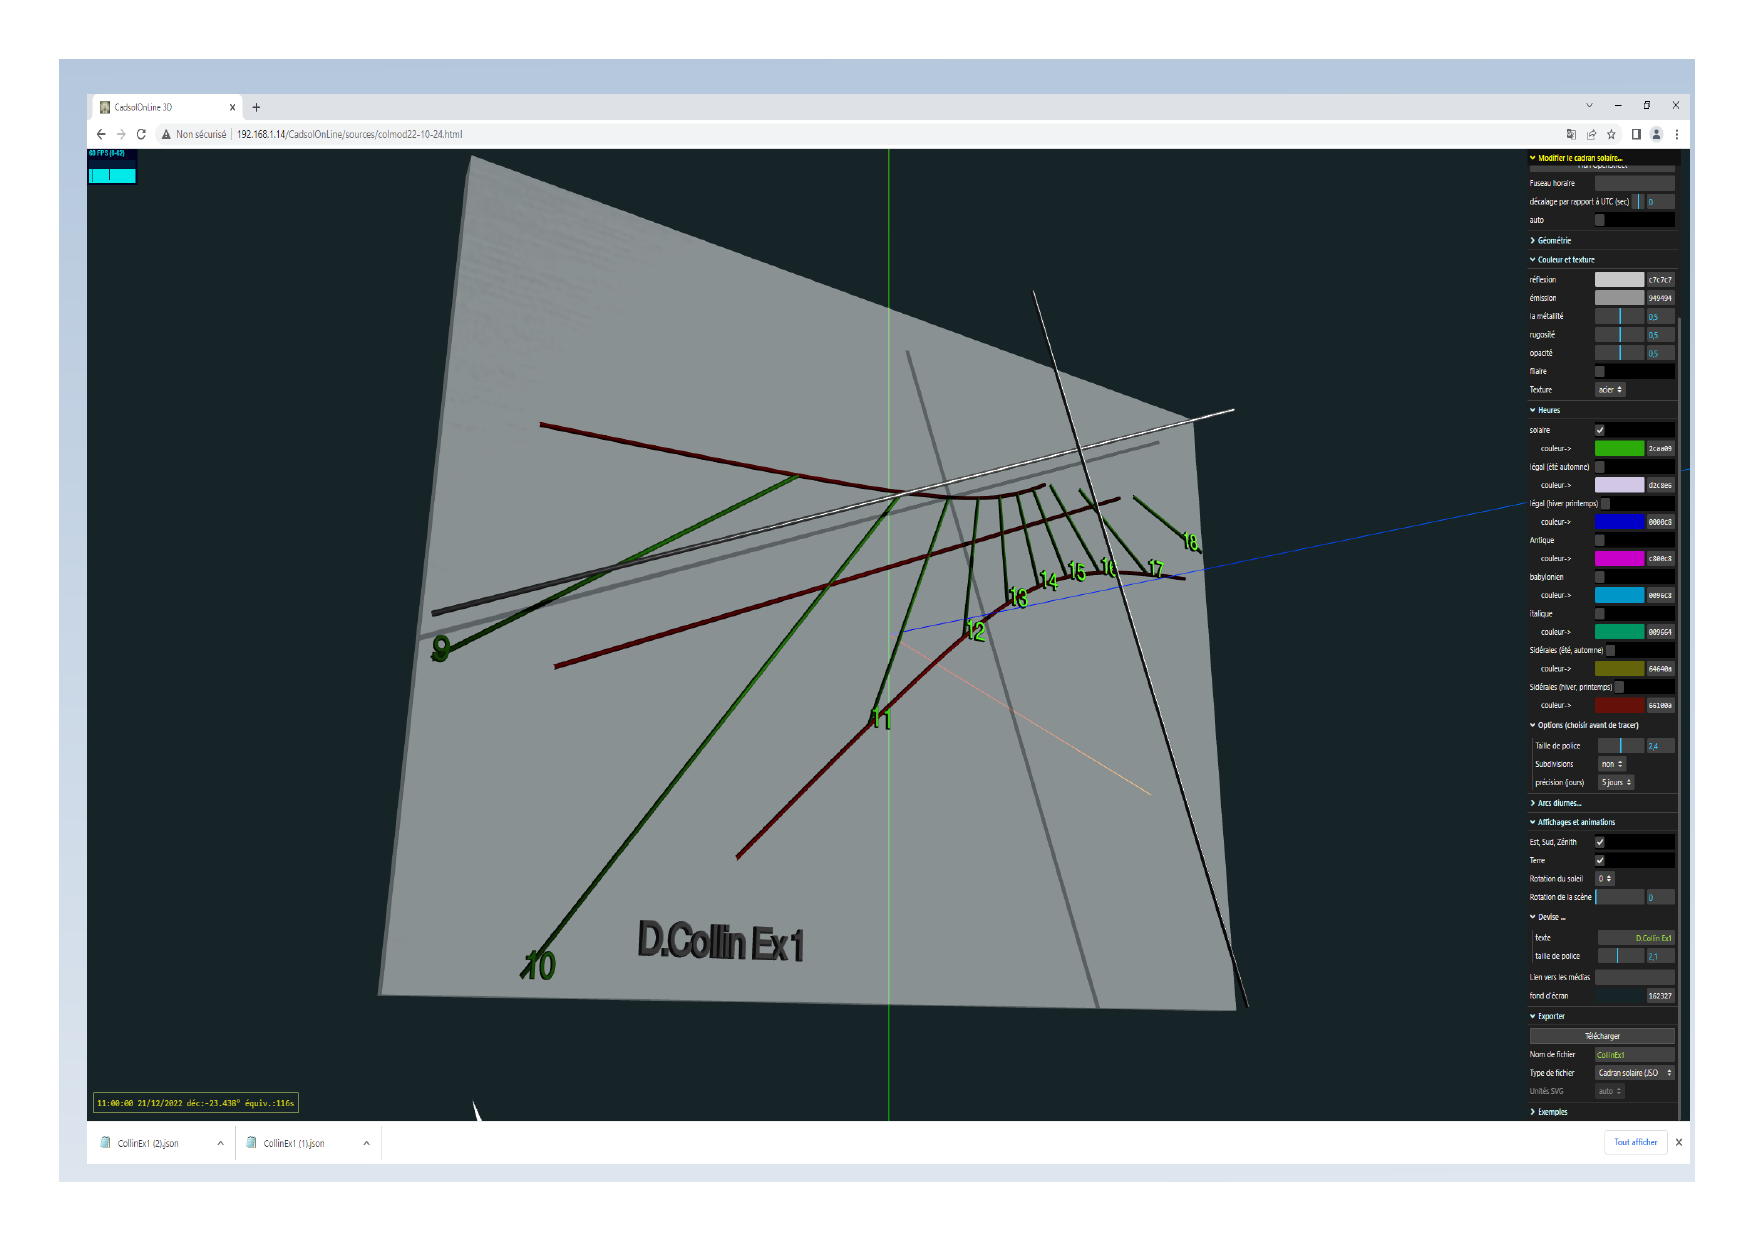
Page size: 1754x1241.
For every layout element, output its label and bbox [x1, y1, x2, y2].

picture [87, 94, 1690, 1164]
